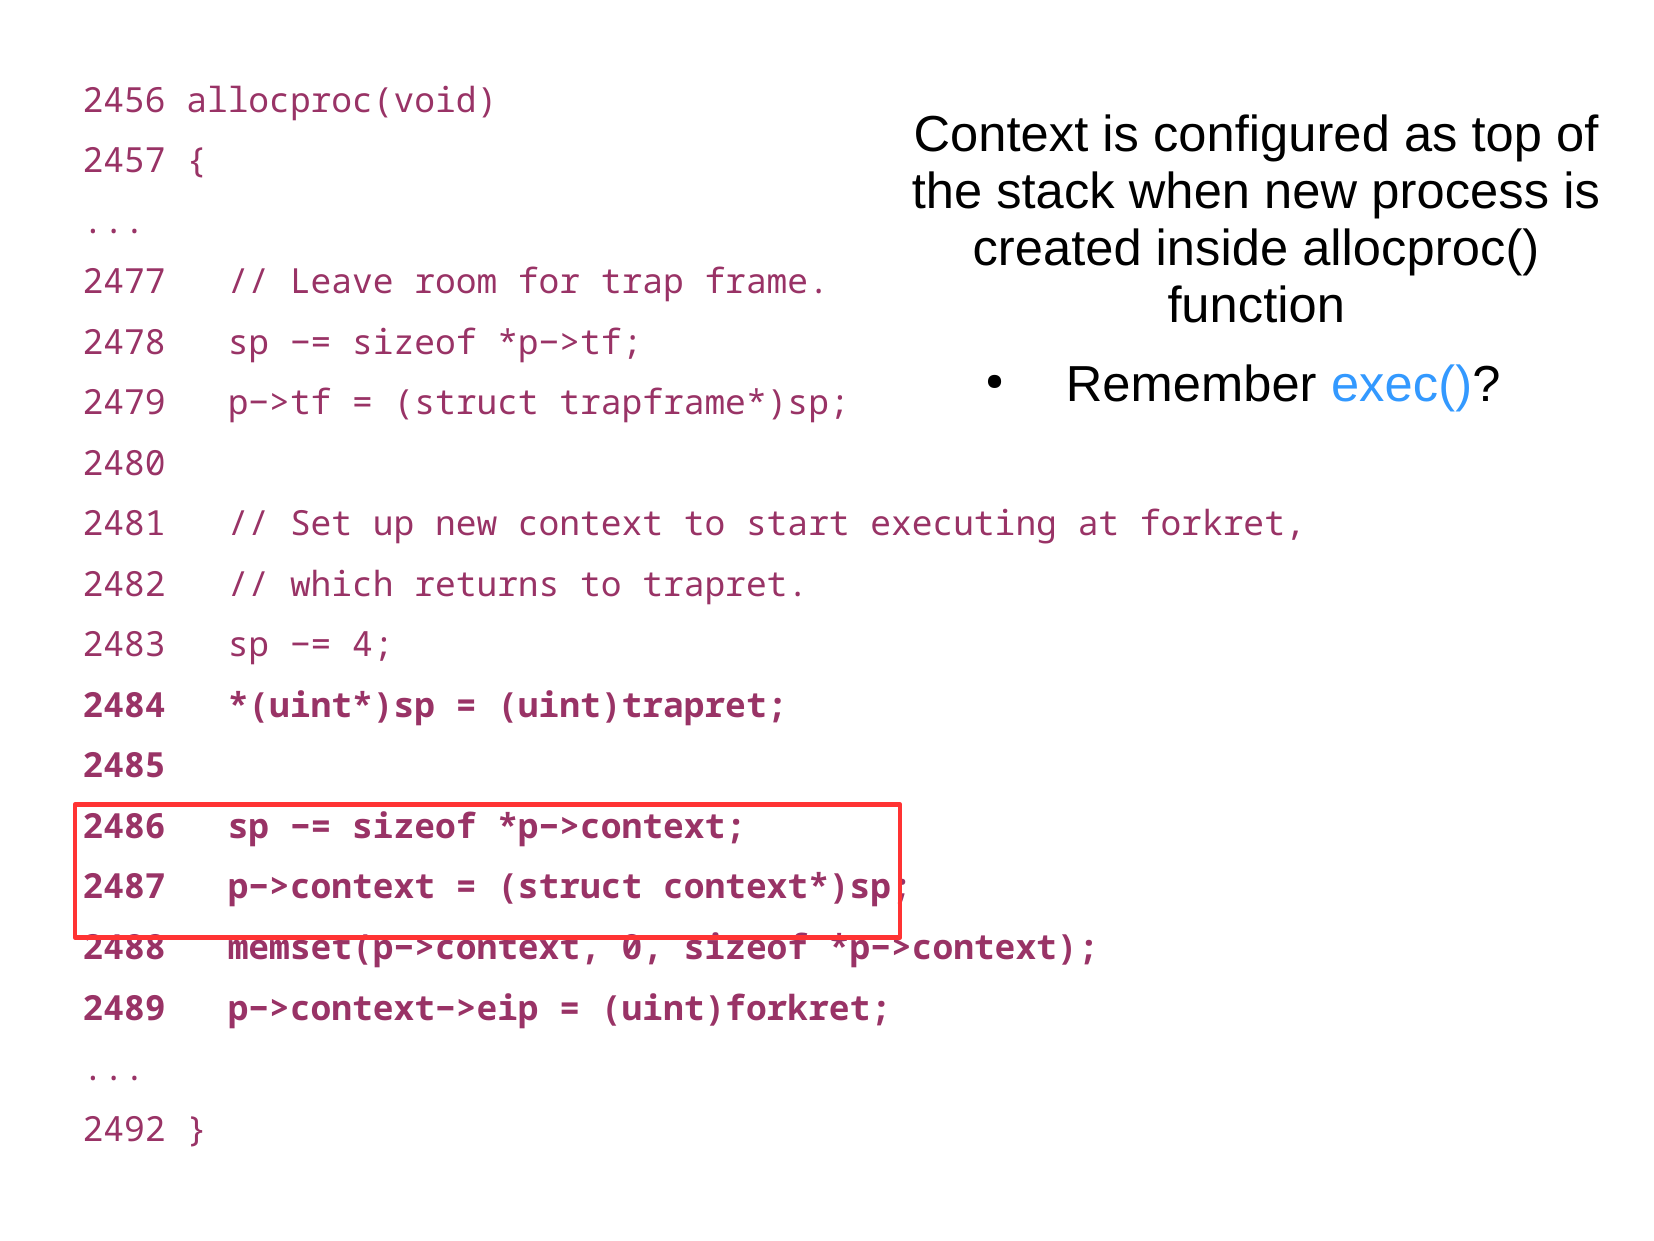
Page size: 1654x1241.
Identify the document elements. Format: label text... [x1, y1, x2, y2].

list Context is configured as top of the stack when new process is created inside allocproc() function Remember exec()? [900, 105, 1613, 413]
list 2456 allocproc(void) 2457 { ... 2477 // Leave room for trap frame. 2478 sp −= sizeof *p−>tf; 2479 p−>tf = (struct trapframe*)sp; 2480 2481 // Set up new context to start executing at forkret, 2482 // which returns to trapret. 2483 sp −= 4; 2484 *(uint*)sp = (uint)trapret; 2485 2486 sp −= sizeof *p−>context; 2487 p−>context = (struct context*)sp; 2488 memset(p−>context, 0, sizeof *p−>context); 2489 p−>context−>eip = (uint)forkret; ... 2492 } [82, 75, 1463, 1163]
list 2456 allocproc(void) 2457 { ... 2477 // Leave room for trap frame. 2478 sp −= sizeof *p−>tf; 2479 p−>tf = (struct trapframe*)sp; 2480 2481 // Set up new context to start executing at forkret, 2482 // which returns to trapret. 2483 sp −= 4; 2484 *(uint*)sp = (uint)trapret; 2485 2486 sp −= sizeof *p−>context; 2487 p−>context = (struct context*)sp; 2488 memset(p−>context, 0, sizeof *p−>context); 2489 p−>context−>eip = (uint)forkret; ... 2492 } [82, 807, 898, 935]
